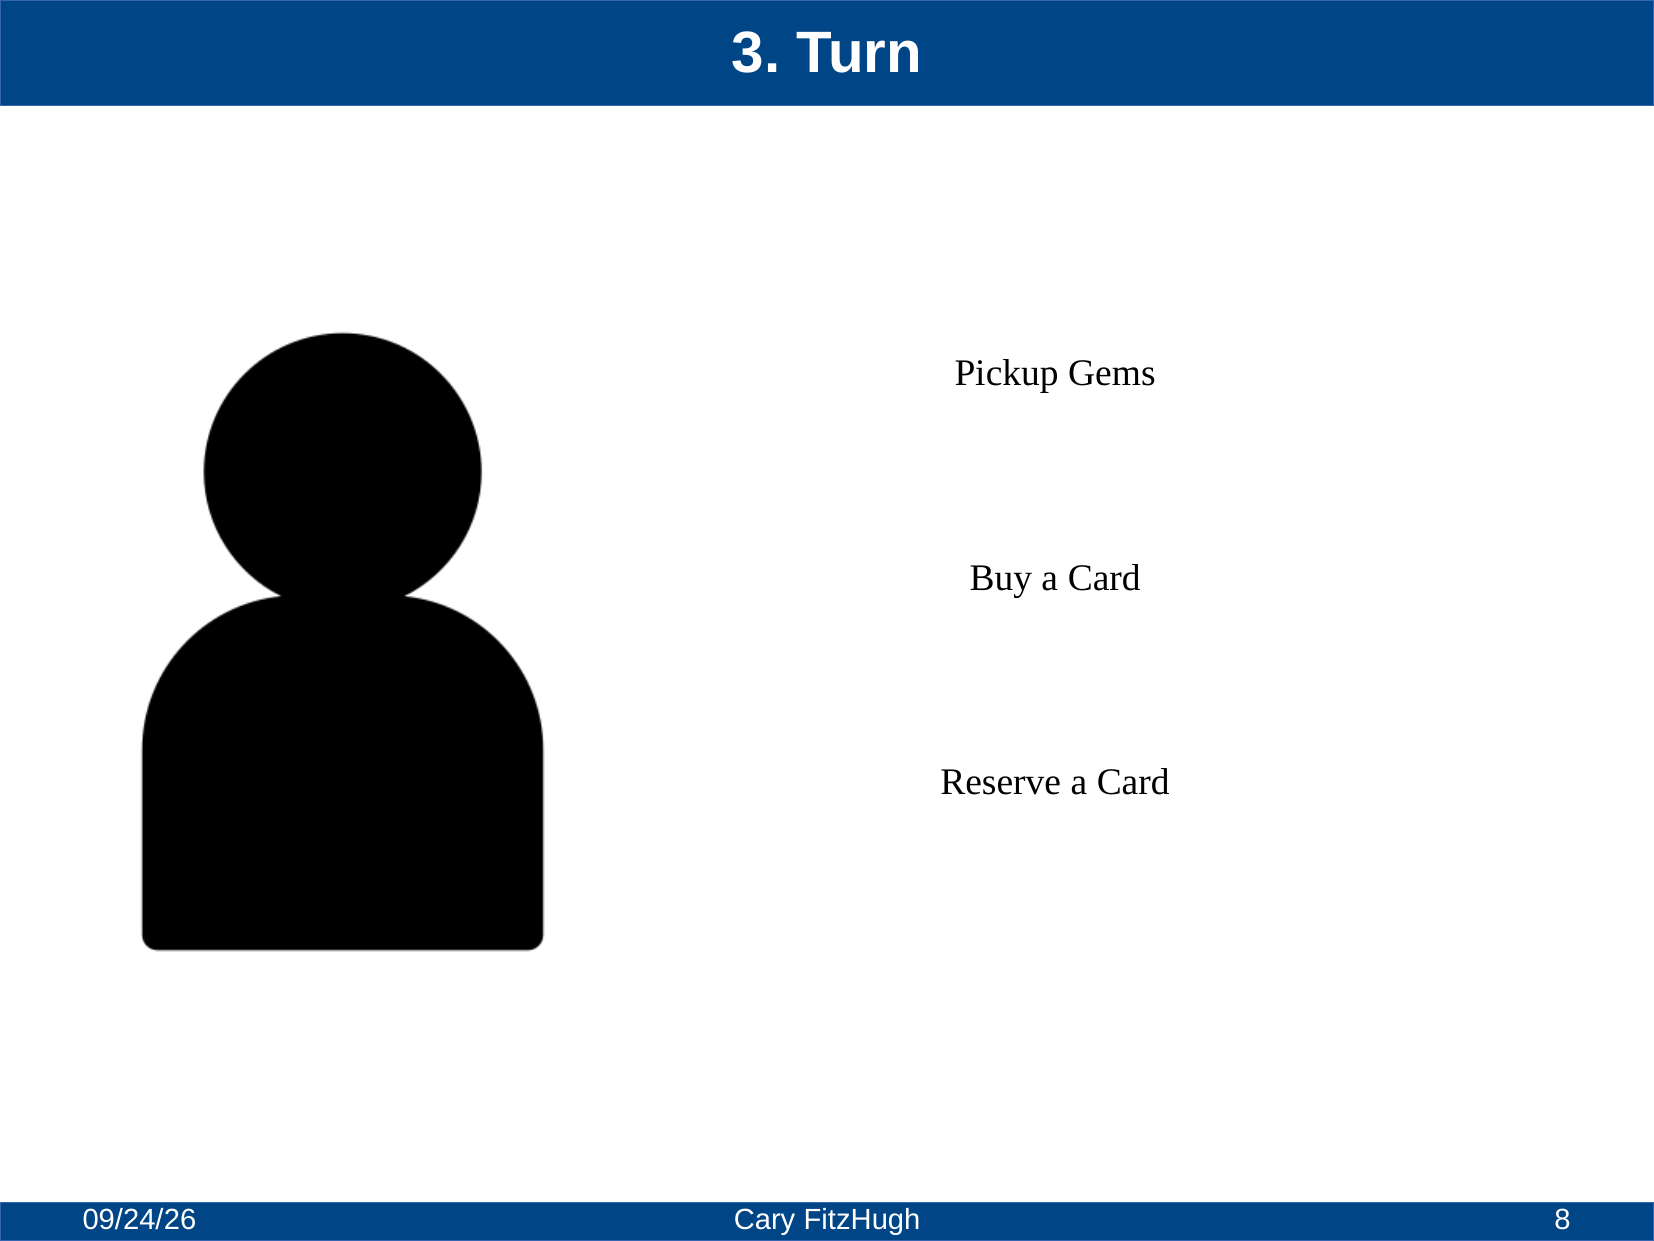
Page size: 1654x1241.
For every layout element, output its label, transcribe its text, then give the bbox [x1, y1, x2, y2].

title 3. Turn [0, 0, 1654, 106]
text_box Reserve a Card [925, 753, 1186, 811]
text_box Pickup Gems [939, 345, 1171, 402]
text_box Buy a Card [954, 549, 1156, 606]
picture [0, 54, 931, 1231]
